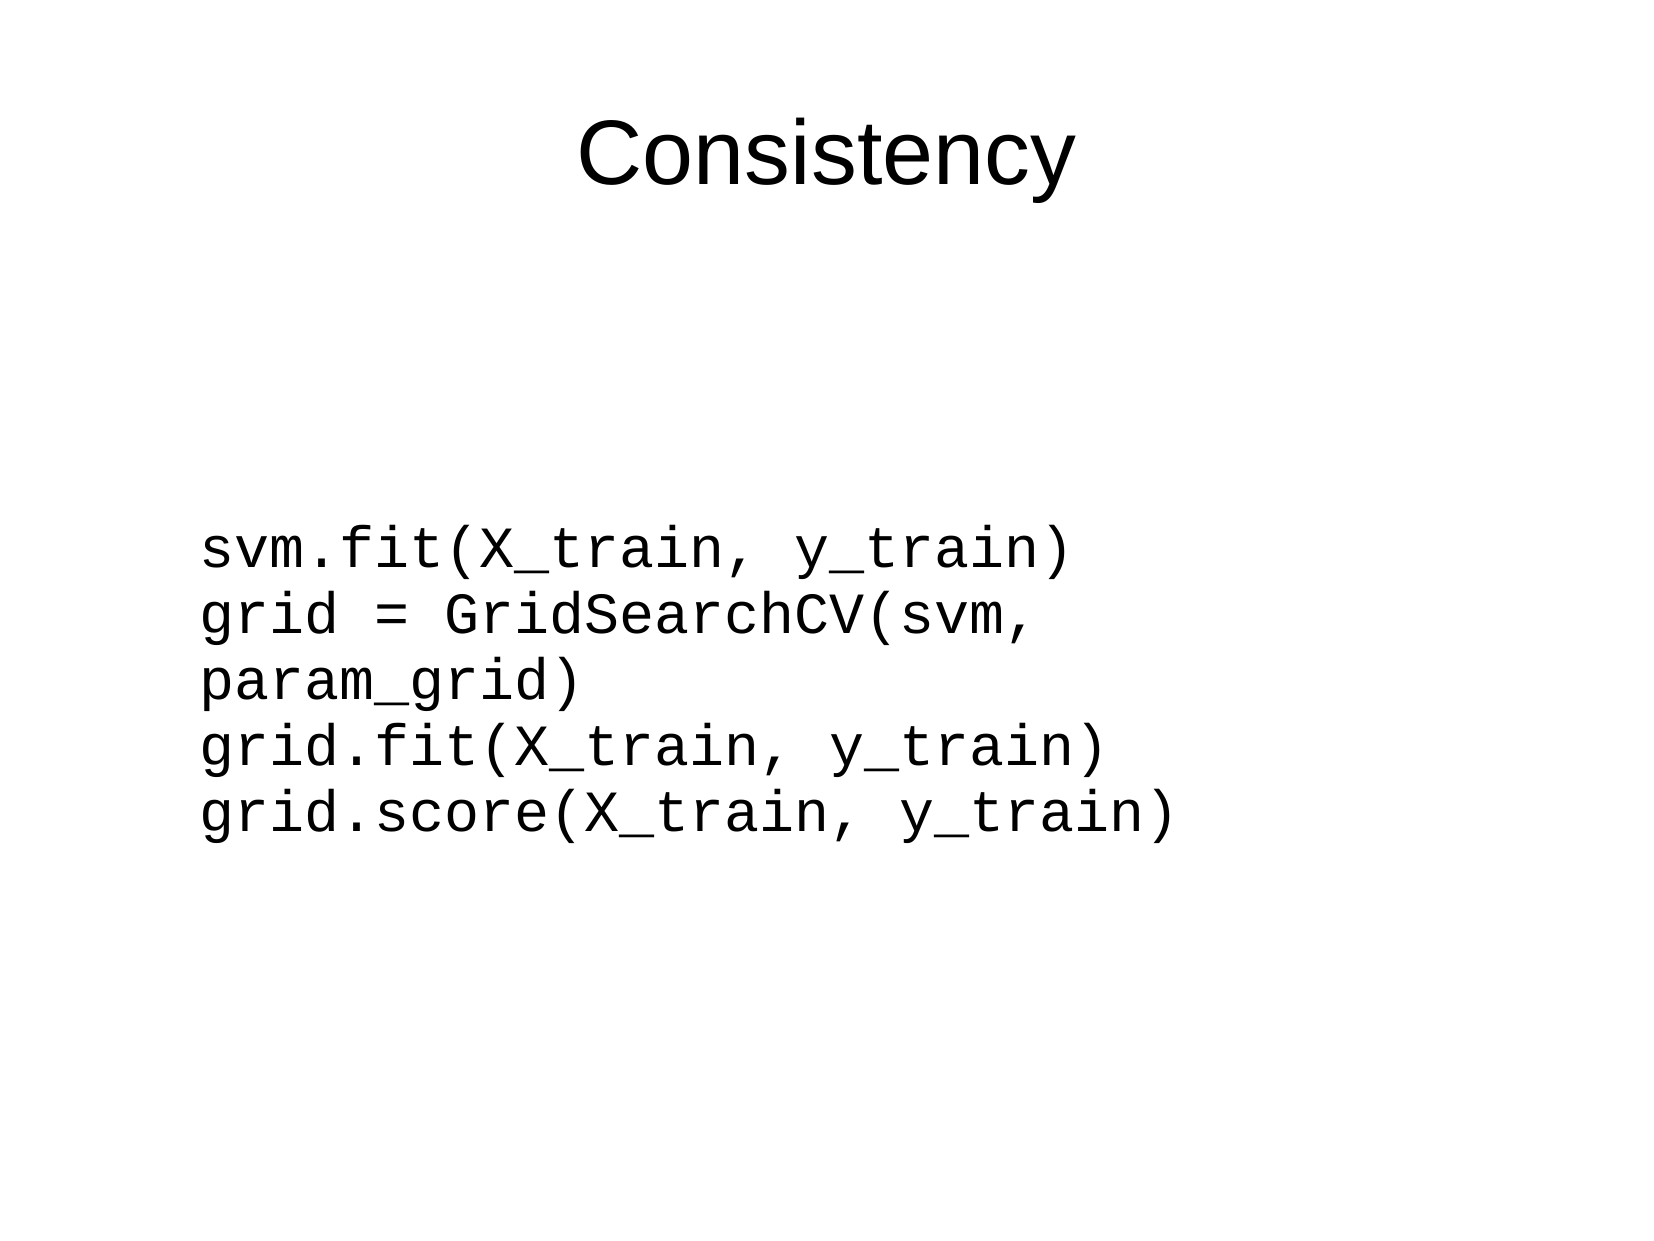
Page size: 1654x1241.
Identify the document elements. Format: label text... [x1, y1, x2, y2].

title Consistency [82, 49, 1571, 257]
text_box svm.fit(X_train, y_train) grid = GridSearchCV(svm, param_grid) grid.fit(X_train, y_train) grid.score(X_train, y_train) [199, 518, 1436, 850]
